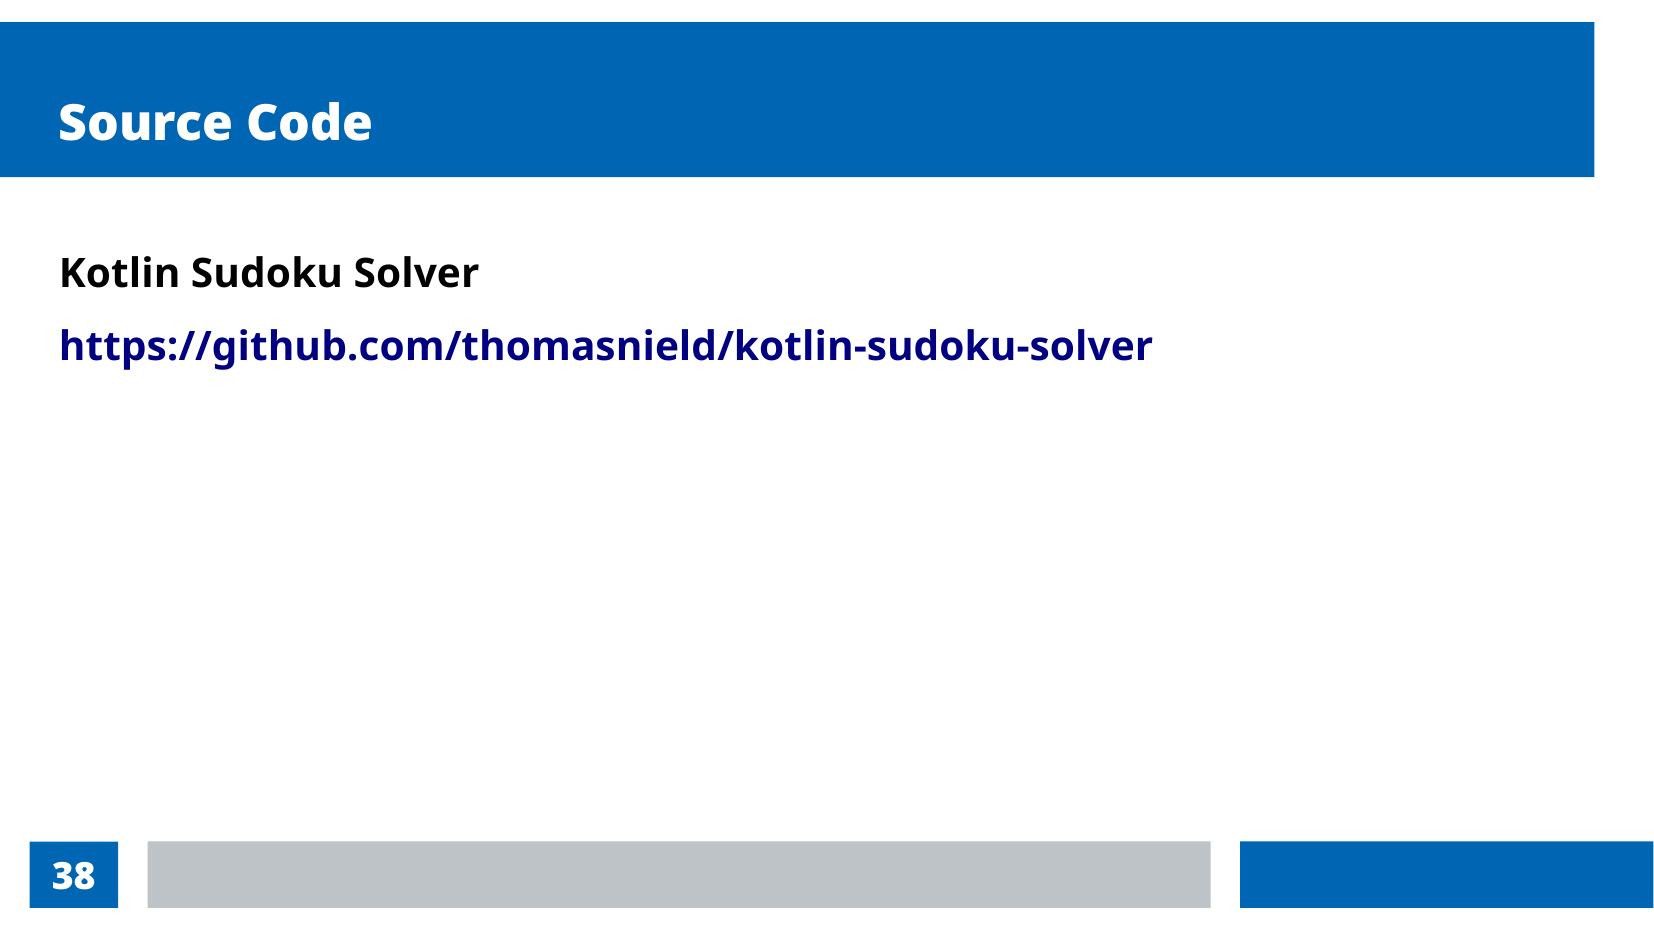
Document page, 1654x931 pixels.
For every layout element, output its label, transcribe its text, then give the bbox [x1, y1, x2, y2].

list Kotlin Sudoku Solver https://github.com/thomasnield/kotlin-sudoku-solver [59, 243, 1565, 820]
title Source Code [59, 44, 1595, 156]
